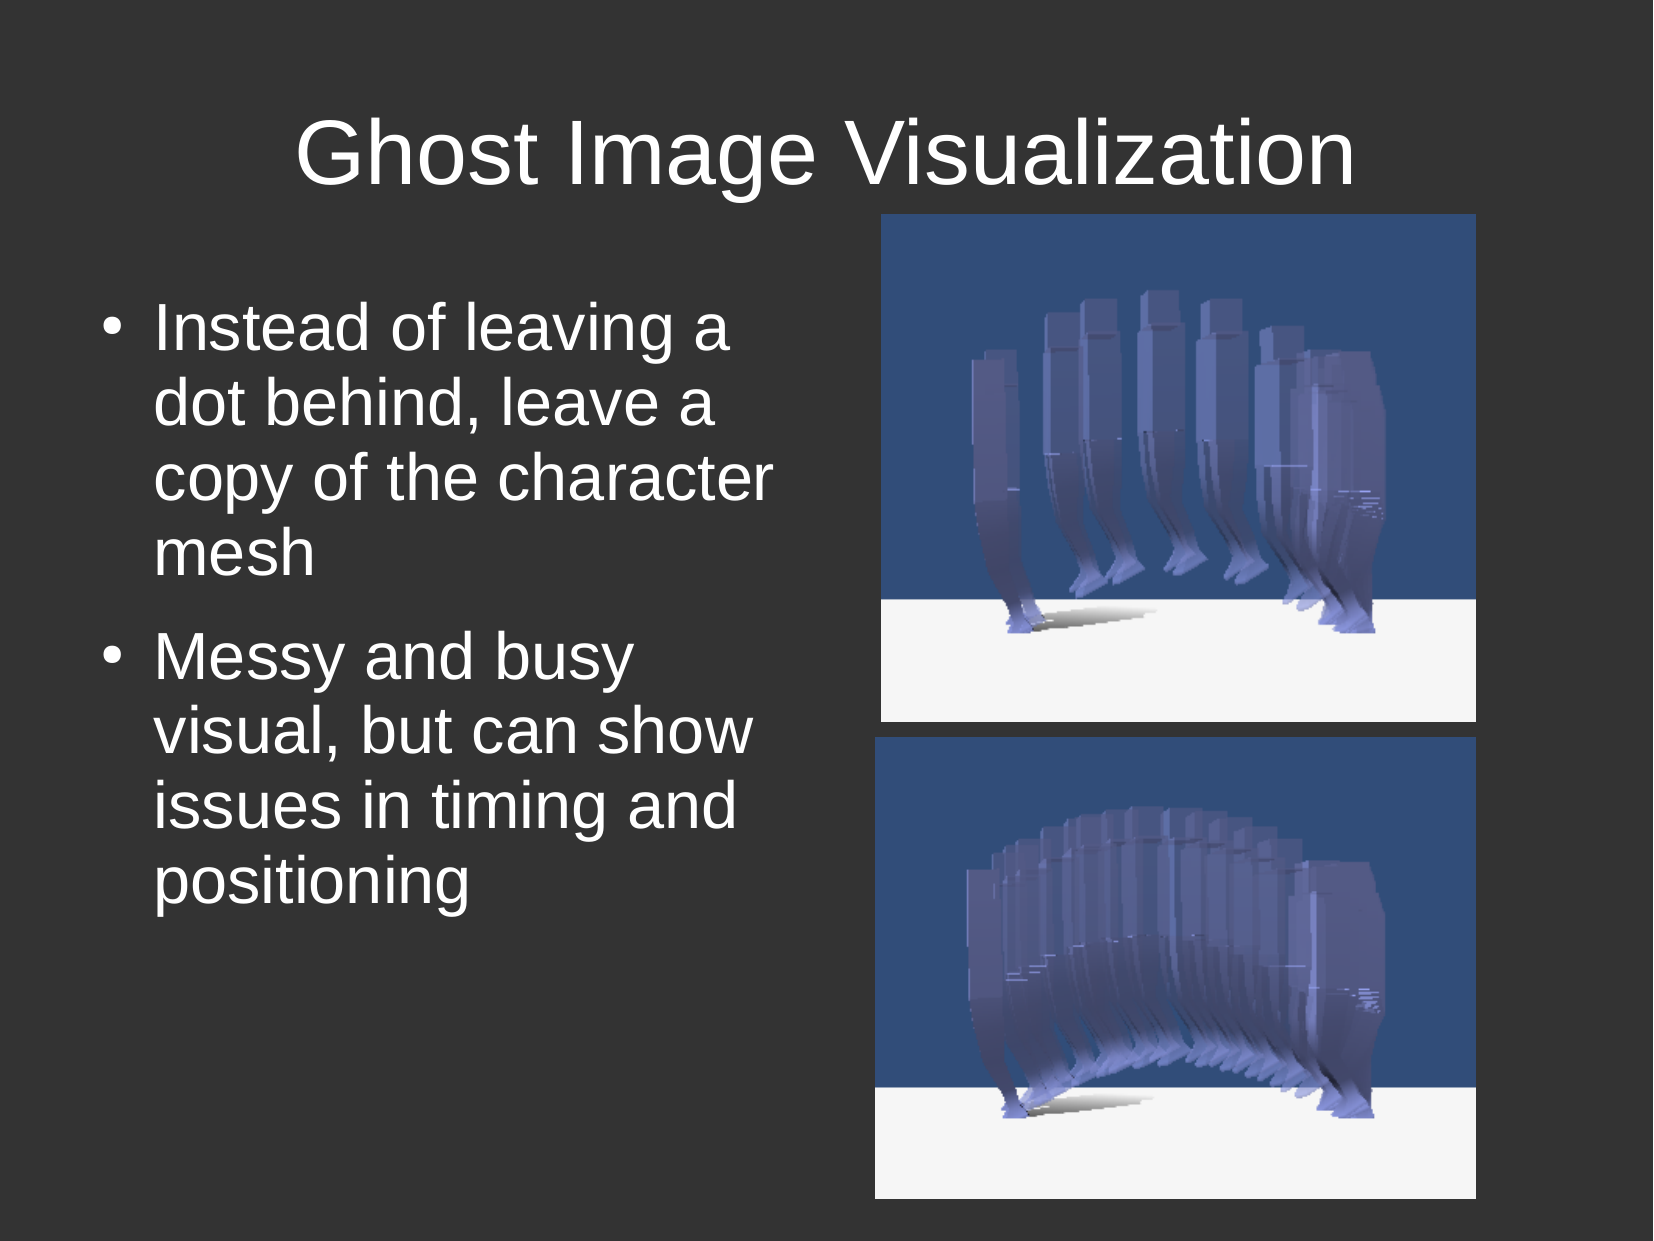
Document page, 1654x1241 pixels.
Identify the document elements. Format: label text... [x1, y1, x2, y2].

list Instead of leaving a dot behind, leave a copy of the character mesh Messy and busy visual, but can show issues in timing and positioning [82, 290, 826, 1109]
picture [881, 214, 1476, 722]
title Ghost Image Visualization [82, 49, 1571, 257]
picture [875, 737, 1476, 1199]
